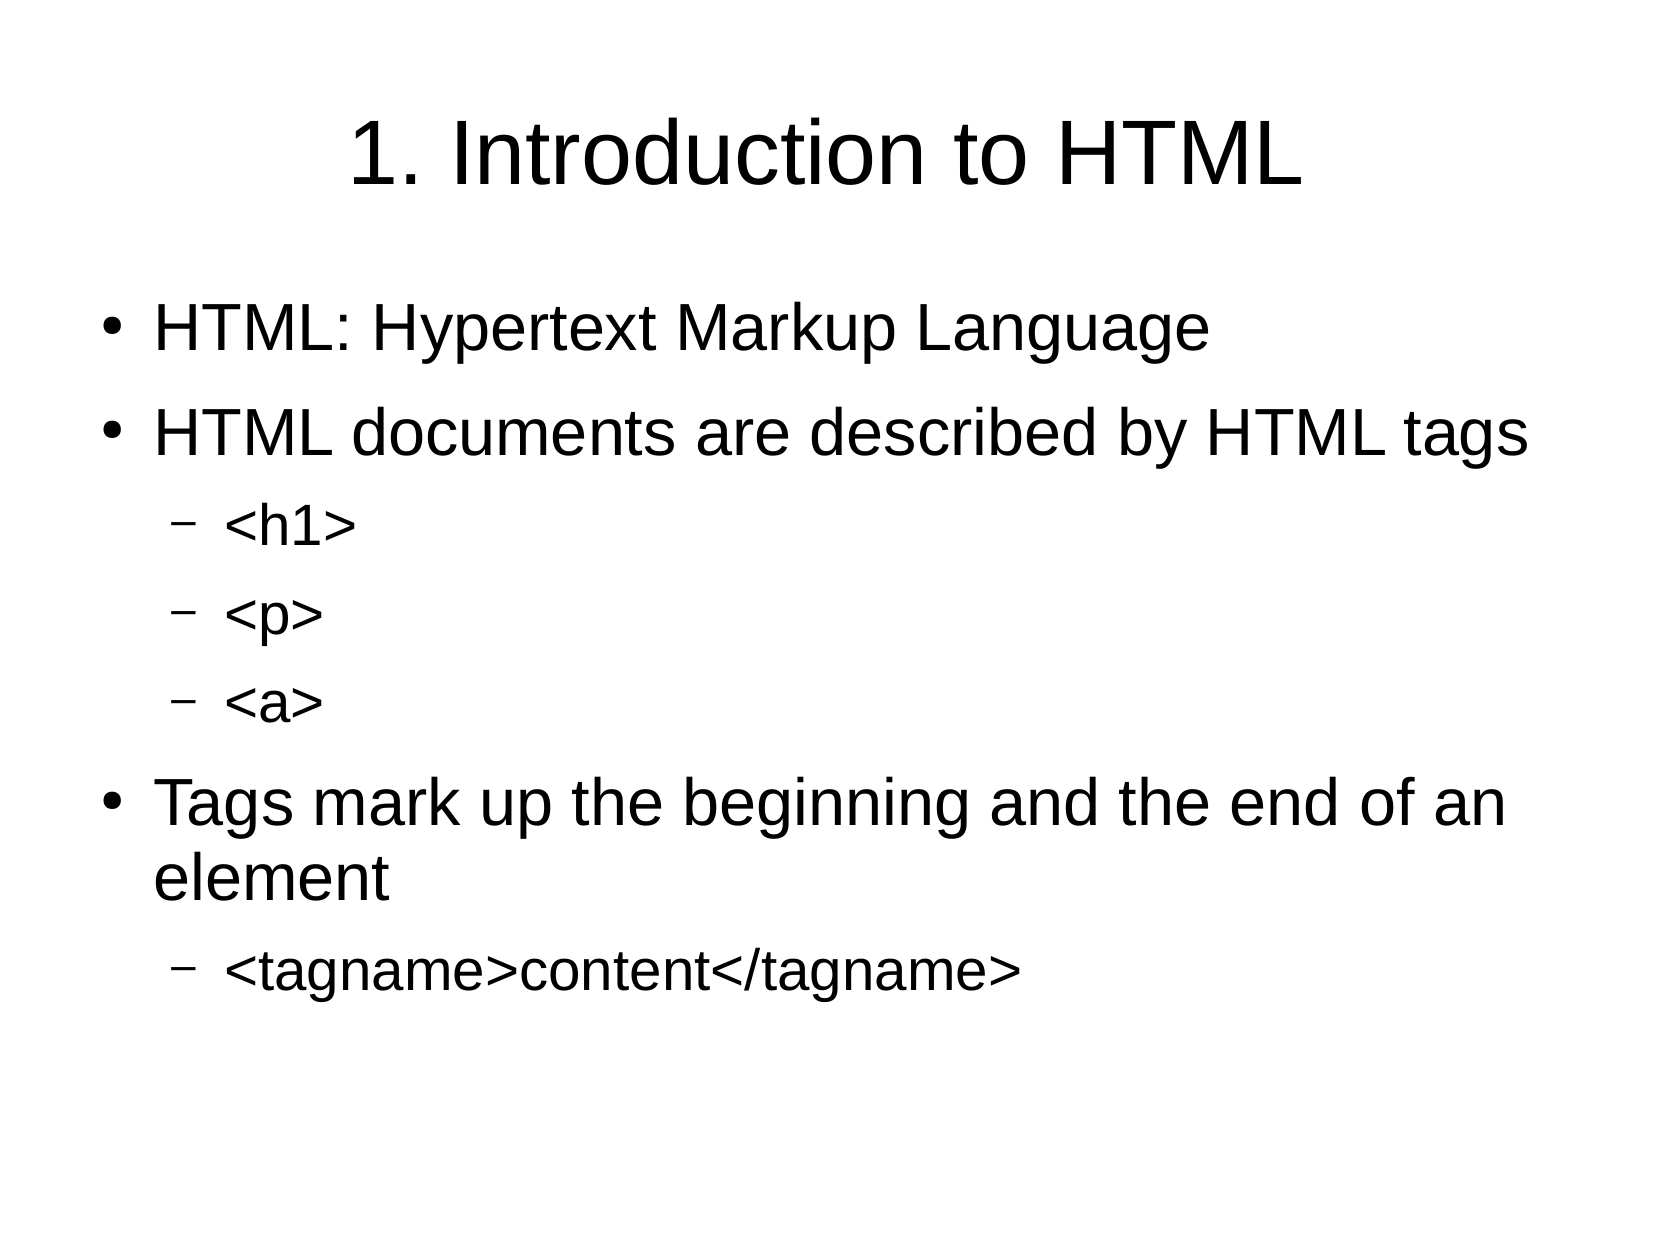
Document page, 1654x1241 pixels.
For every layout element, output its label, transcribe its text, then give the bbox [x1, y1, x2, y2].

title 1. Introduction to HTML [82, 49, 1571, 257]
list HTML: Hypertext Markup Language HTML documents are described by HTML tags <h1> <p> <a> Tags mark up the beginning and the end of an element <tagname>content</tagname> [82, 290, 1571, 1010]
